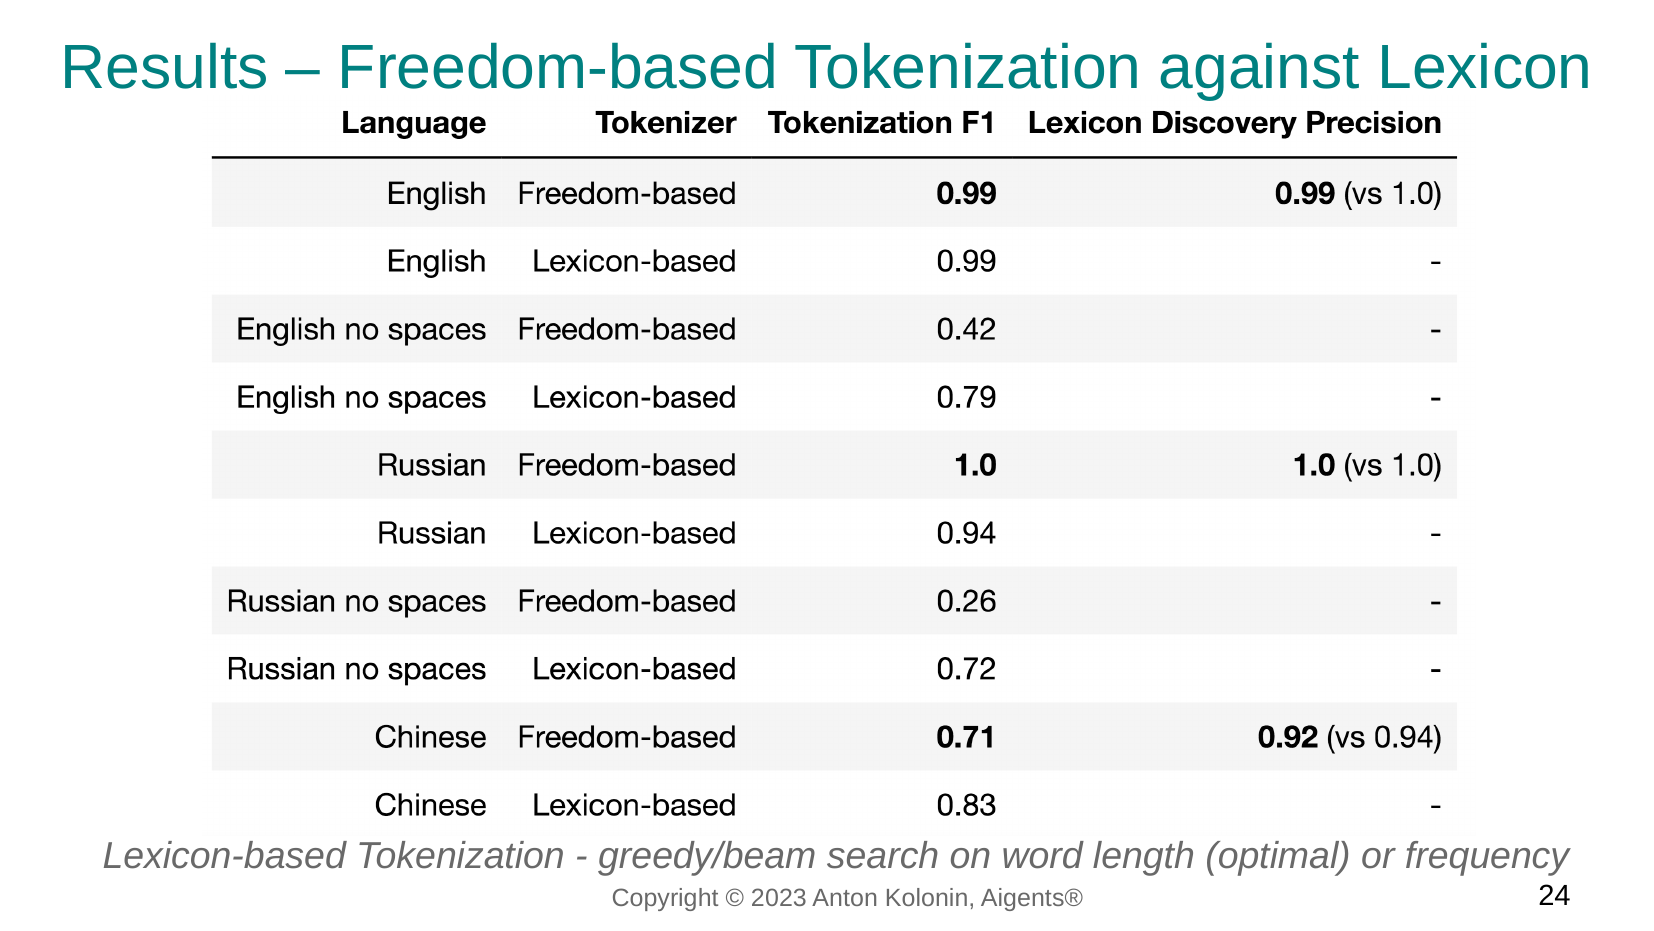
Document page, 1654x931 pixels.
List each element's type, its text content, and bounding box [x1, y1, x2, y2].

text_box Results – Freedom-based Tokenization against Lexicon [0, 0, 1630, 135]
text_box Lexicon-based Tokenization - greedy/beam search on word length (optimal) or frequency [87, 827, 1595, 884]
picture [202, 135, 1476, 827]
